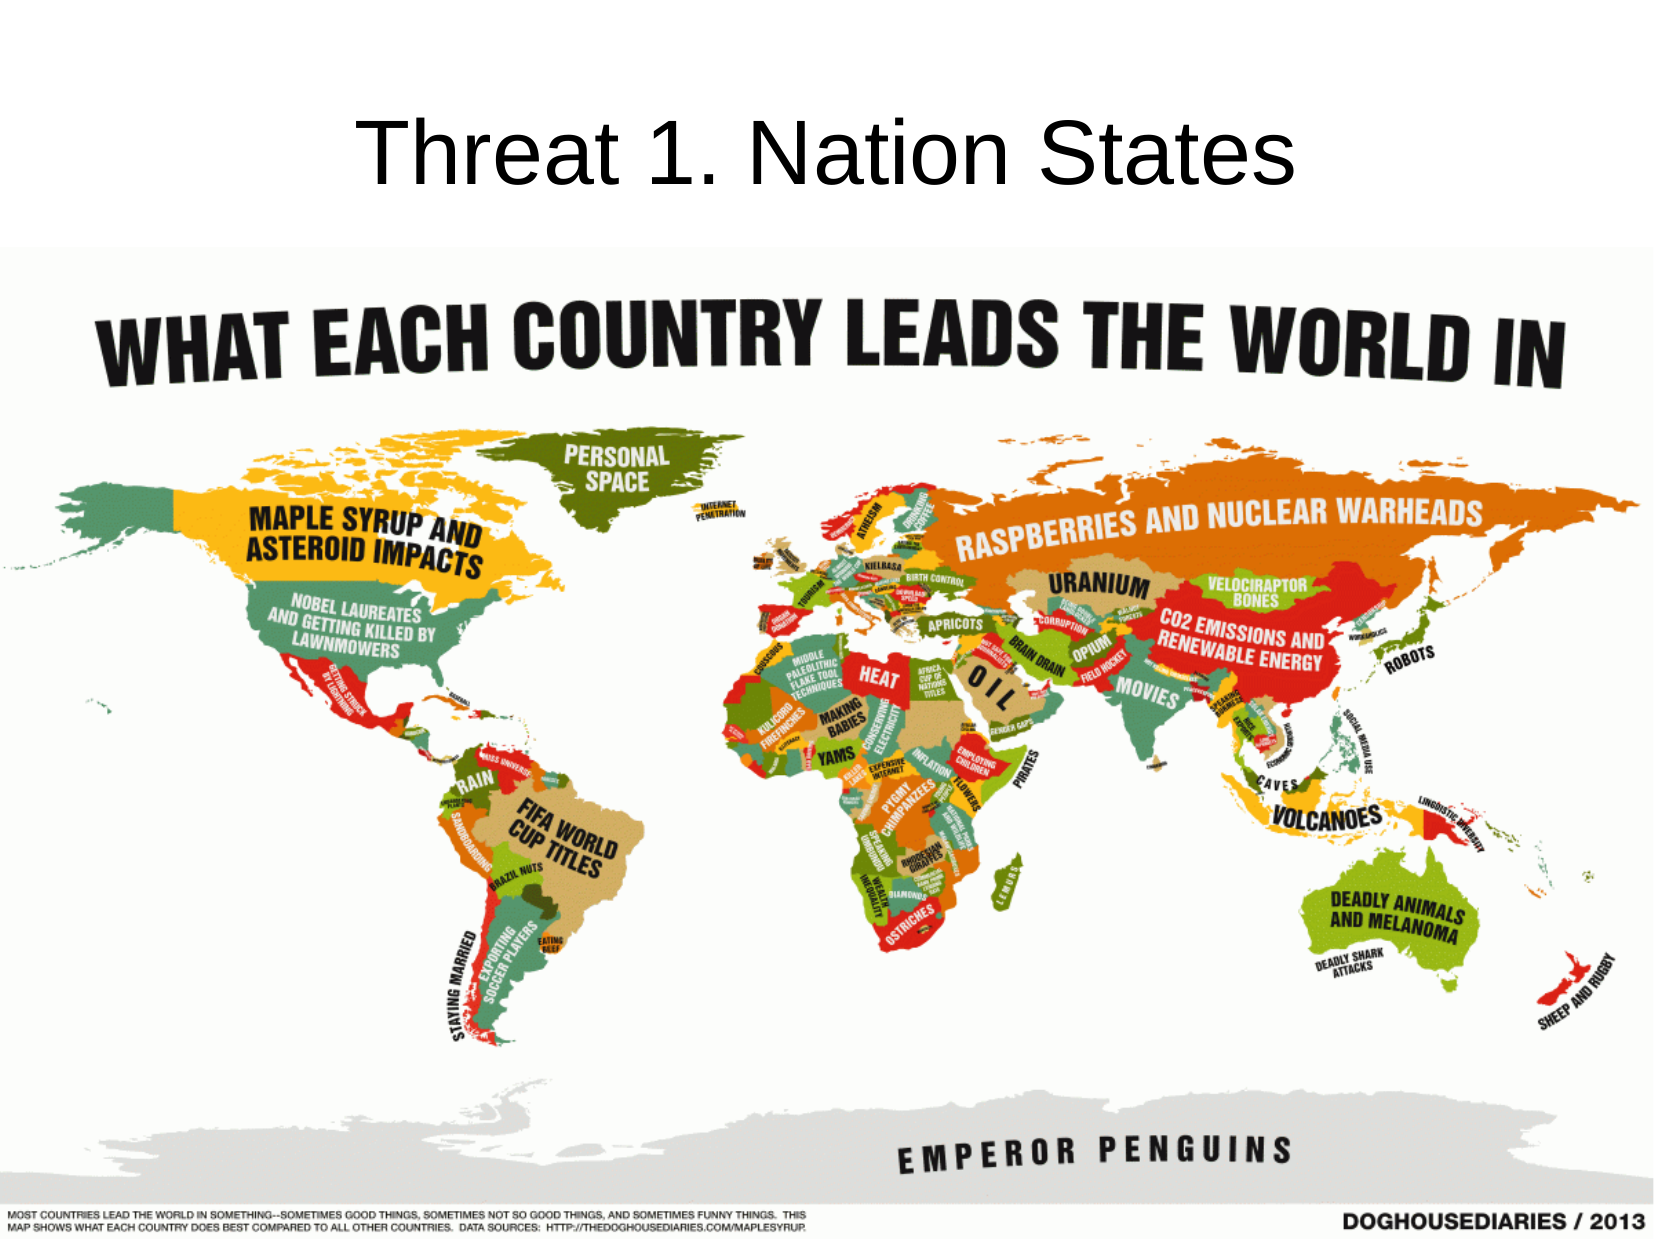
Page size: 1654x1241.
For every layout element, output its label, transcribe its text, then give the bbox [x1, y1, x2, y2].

picture [0, 247, 1654, 1239]
title Threat 1. Nation States [82, 49, 1571, 247]
